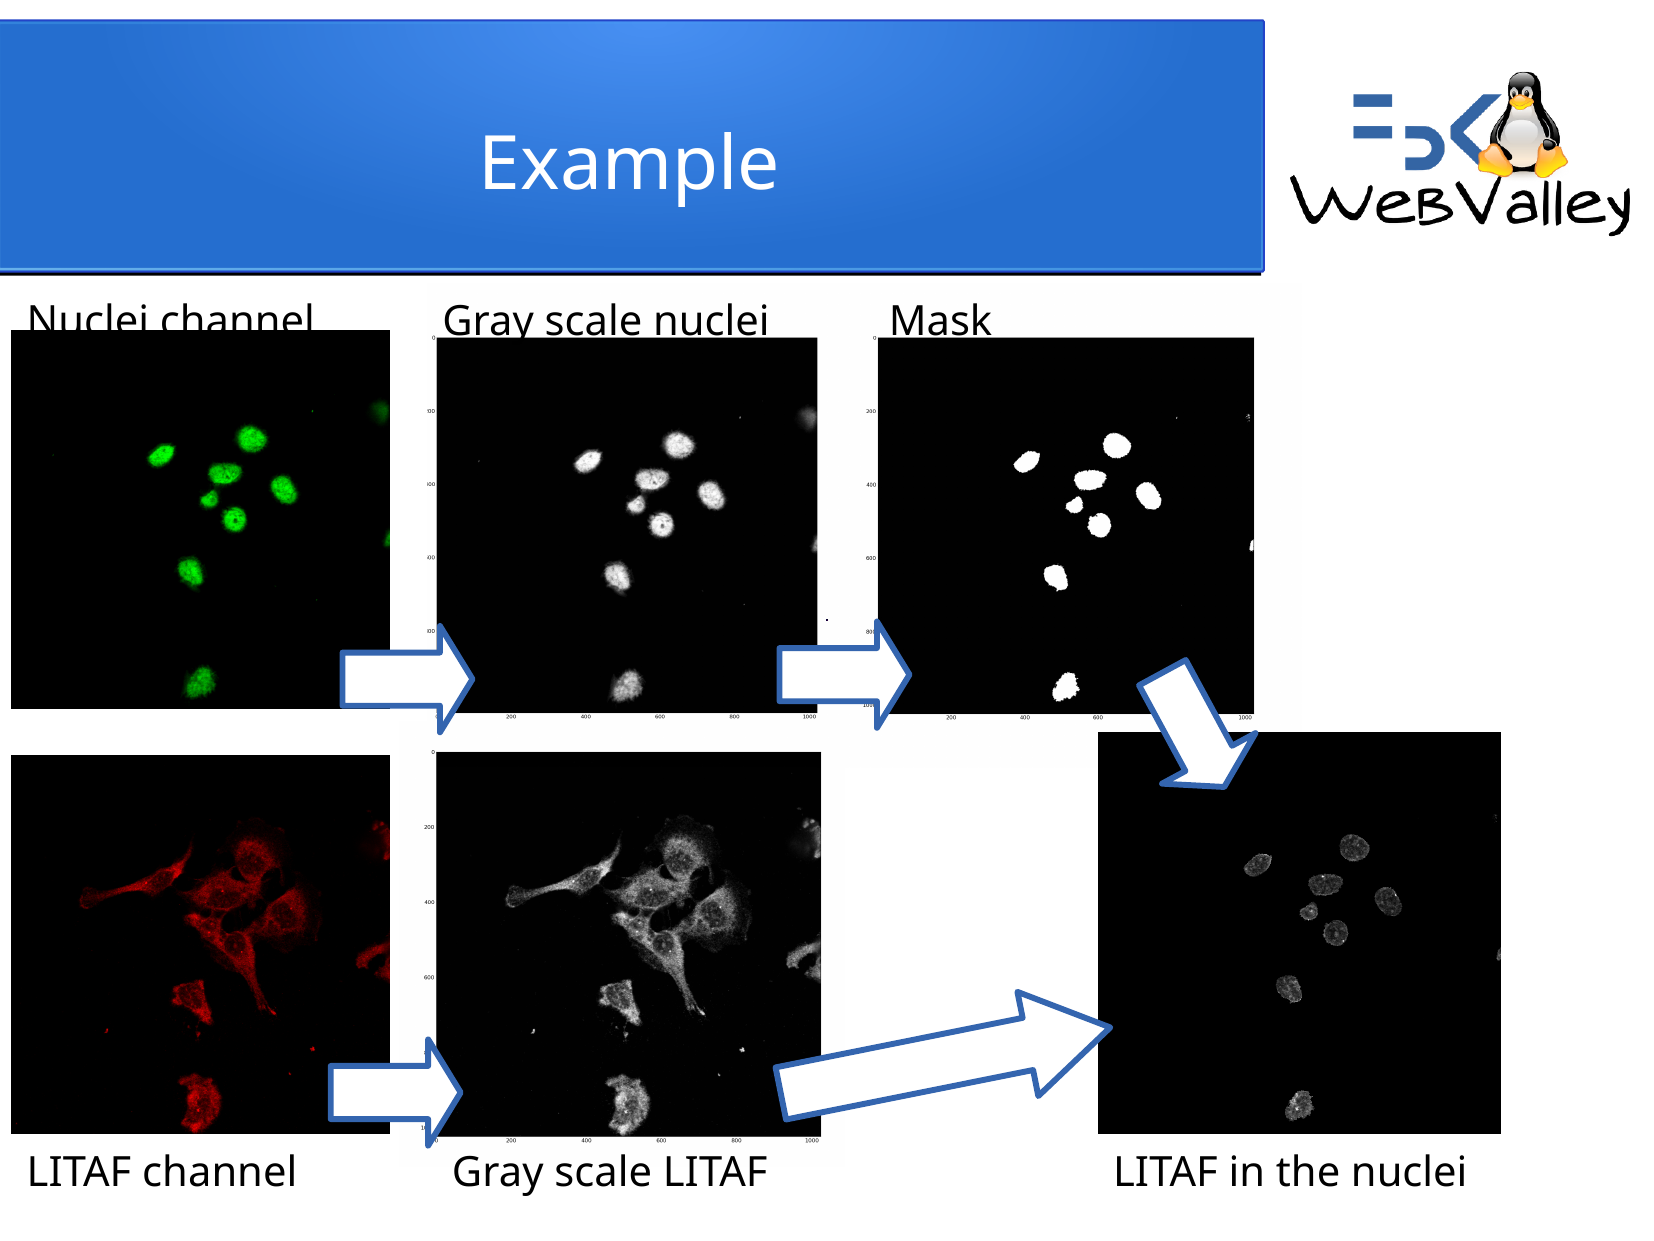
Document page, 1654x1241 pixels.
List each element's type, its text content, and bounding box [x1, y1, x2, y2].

picture [1290, 70, 1630, 237]
text_box [342, 625, 473, 733]
text_box [779, 621, 910, 728]
text_box LITAF in the nuclei [1098, 1134, 1501, 1196]
picture [11, 346, 390, 709]
text_box Example [0, 101, 1262, 201]
picture [11, 755, 390, 1134]
text_box [775, 991, 1111, 1120]
text_box Gray scale LITAF [437, 1133, 815, 1196]
text_box [1139, 660, 1256, 787]
text_box [330, 1039, 461, 1146]
text_box Mask [874, 283, 1241, 346]
picture [399, 283, 1501, 1167]
text_box Gray scale nuclei [427, 283, 818, 346]
text_box LITAF channel [11, 1134, 390, 1196]
text_box Nuclei channel [11, 283, 390, 346]
